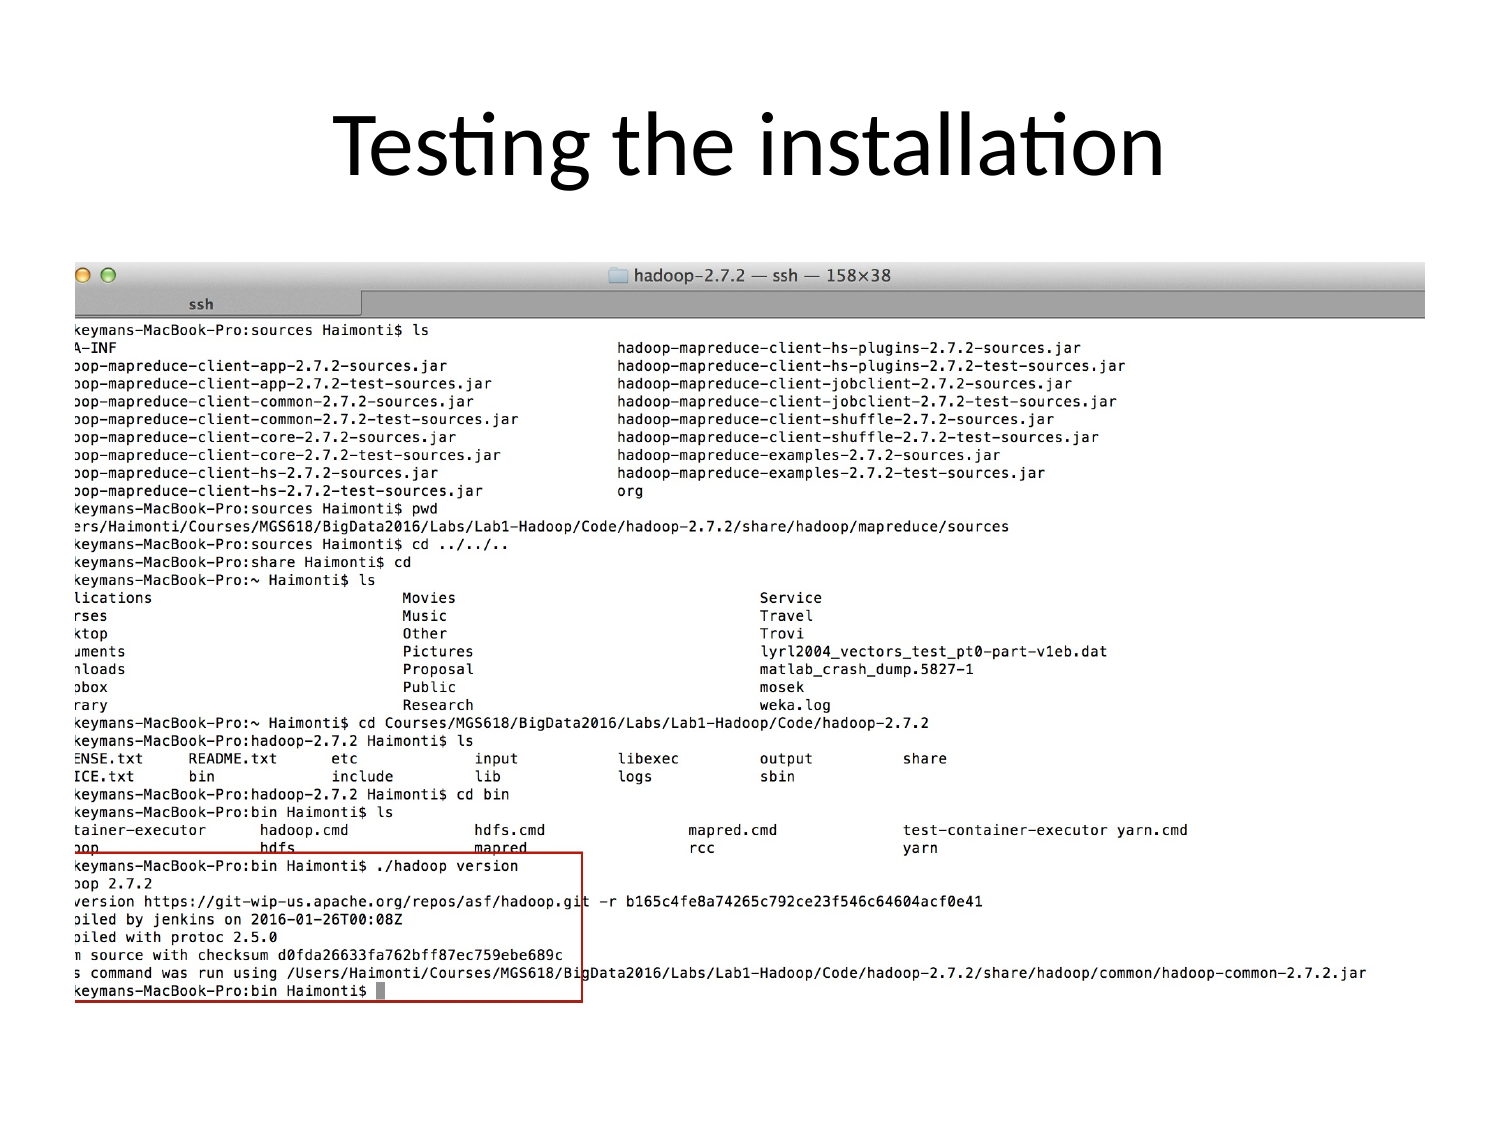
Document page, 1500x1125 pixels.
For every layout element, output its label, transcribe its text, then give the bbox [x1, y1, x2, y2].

title Testing the installation [75, 45, 1425, 233]
picture [75, 262, 1425, 1005]
